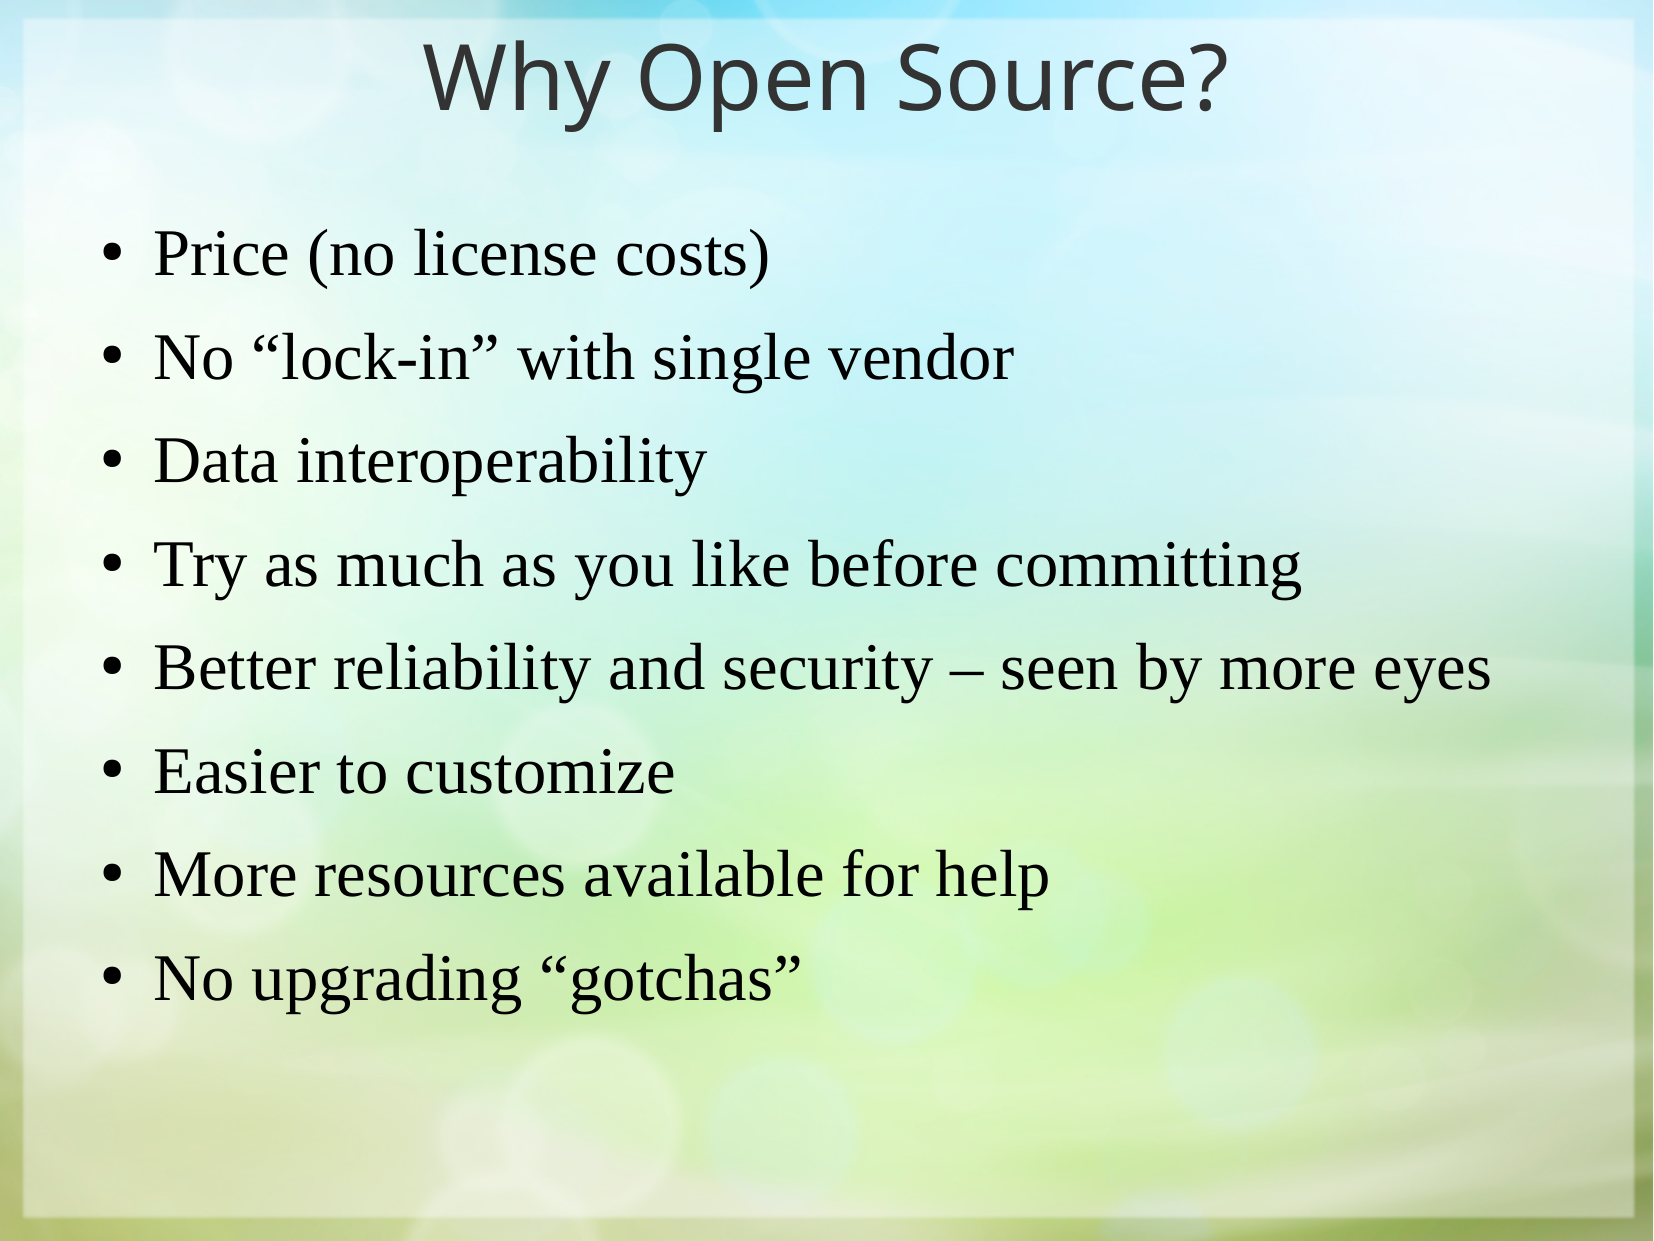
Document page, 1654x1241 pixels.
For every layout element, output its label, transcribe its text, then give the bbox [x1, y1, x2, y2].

title Why Open Source? [82, 0, 1571, 151]
picture [0, 0, 1654, 1241]
list Price (no license costs) No “lock-in” with single vendor Data interoperability Try as much as you like before committing Better reliability and security – seen by more eyes Easier to customize More resources available for help No upgrading “gotchas” [82, 216, 1571, 1016]
